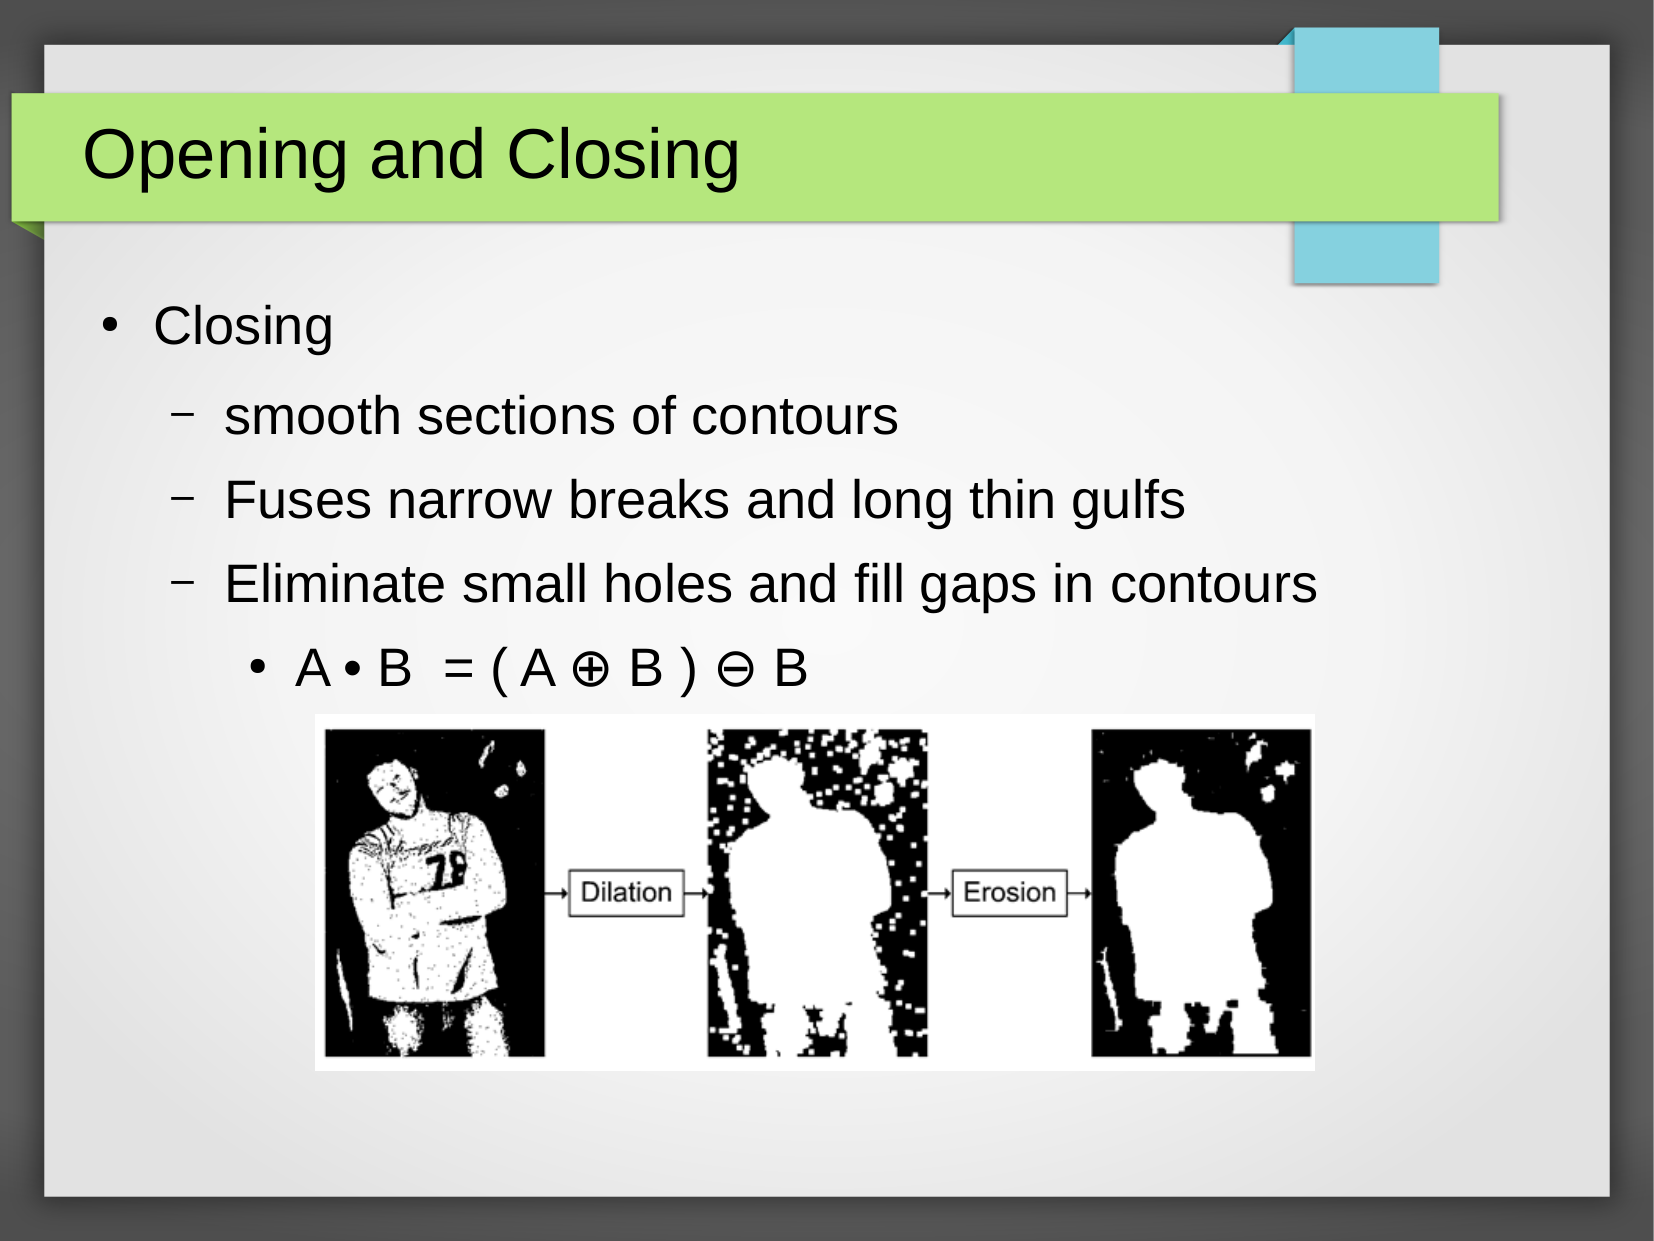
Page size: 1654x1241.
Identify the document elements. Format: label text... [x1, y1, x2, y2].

list Closing smooth sections of contours Fuses narrow breaks and long thin gulfs Eliminate small holes and fill gaps in contours A • B = ( A ⊕ B ) ⊖ B [82, 295, 1571, 1015]
picture [0, 0, 1654, 1241]
title Opening and Closing [82, 94, 1264, 213]
